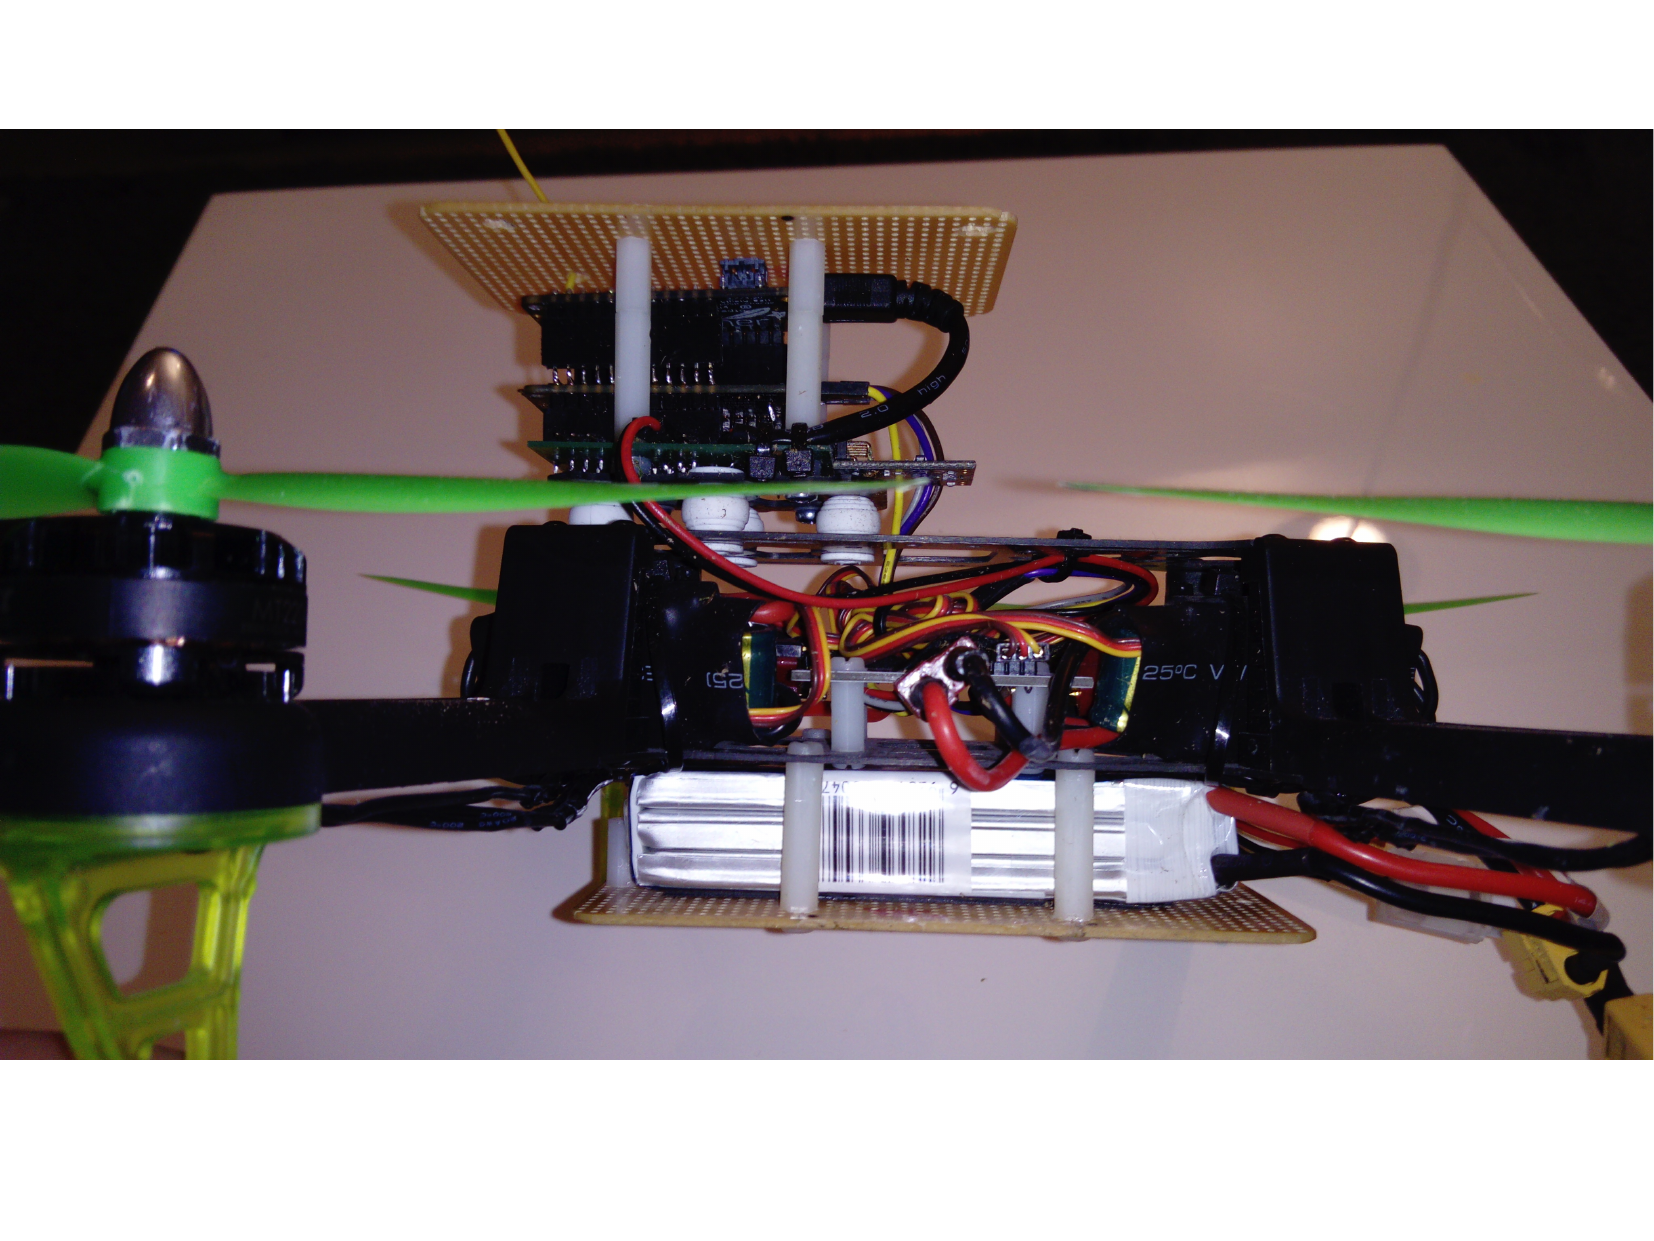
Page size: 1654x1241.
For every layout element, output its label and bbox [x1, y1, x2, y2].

picture [0, 129, 1654, 1060]
